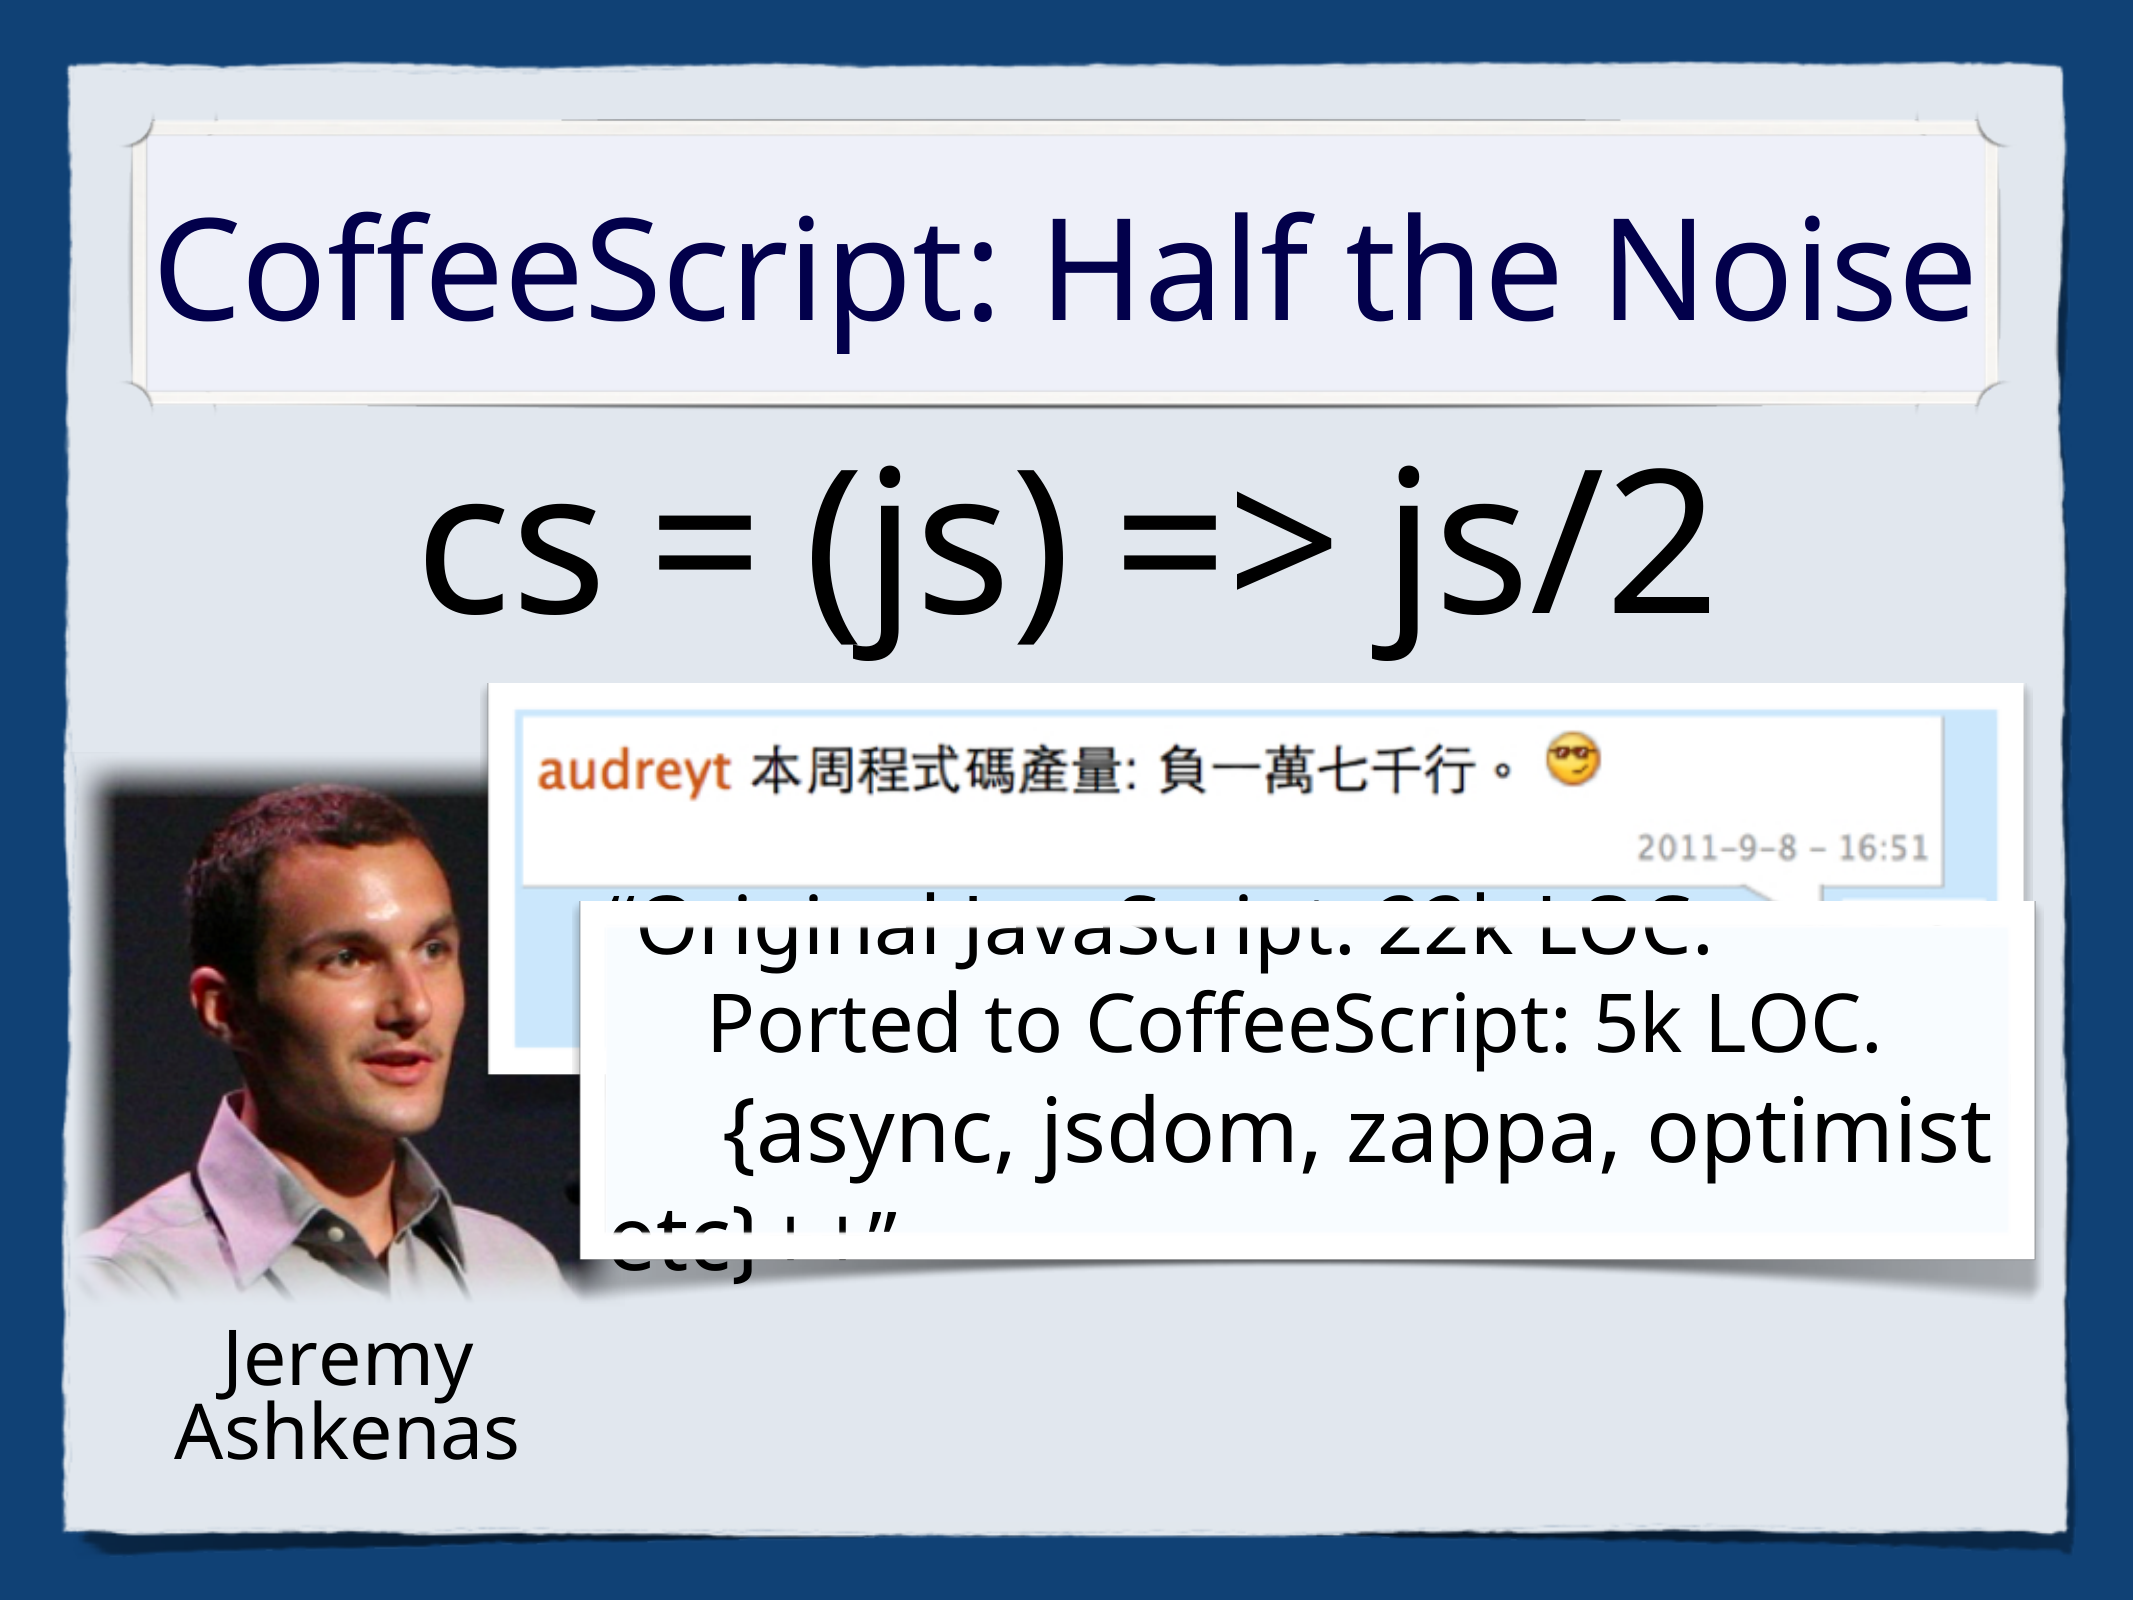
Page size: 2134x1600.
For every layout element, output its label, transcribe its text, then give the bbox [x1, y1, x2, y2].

text_box cs = (js) => js/2 [179, 424, 1957, 642]
picture [54, 52, 2078, 1559]
text_box Jeremy Ashkenas [0, 1286, 746, 1514]
